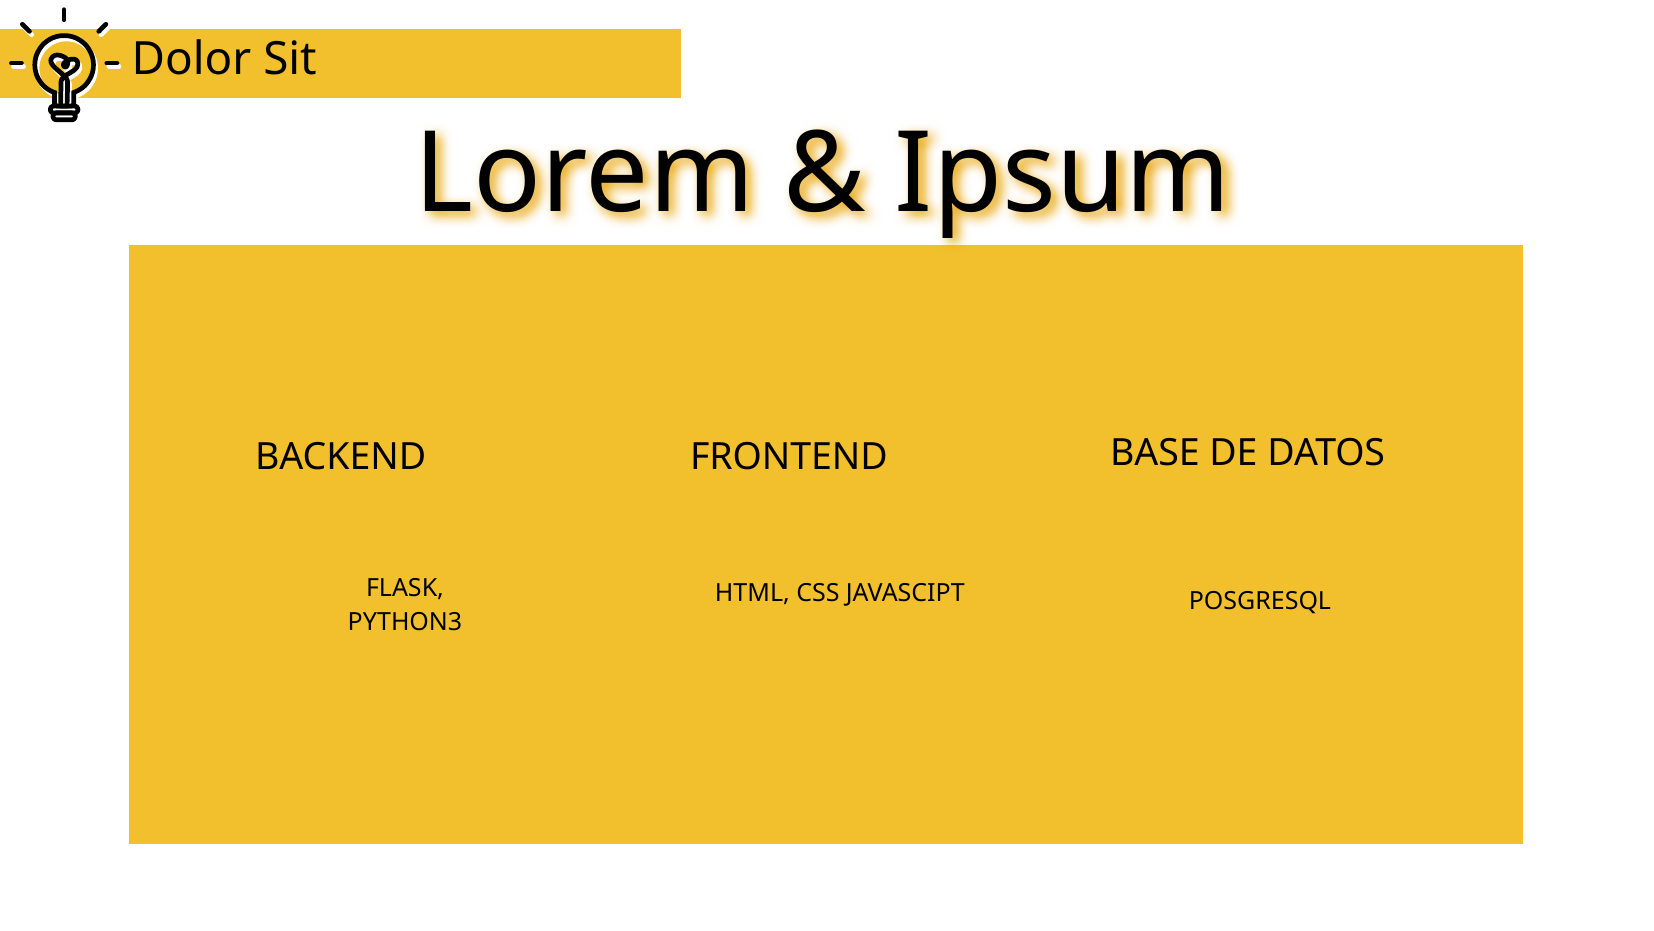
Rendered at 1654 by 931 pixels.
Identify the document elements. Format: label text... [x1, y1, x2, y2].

title BASE DE DATOS [1110, 425, 1426, 477]
text_box HTML, CSS JAVASCIPT [645, 472, 1036, 711]
title Dolor Sit [131, 16, 578, 97]
text_box FLASK, PYTHON3 [210, 484, 601, 723]
title FRONTEND [690, 429, 1006, 472]
title Lorem & Ipsum [265, 88, 1381, 248]
text_box POSGRESQL [1065, 480, 1456, 719]
title BACKEND [255, 429, 571, 481]
